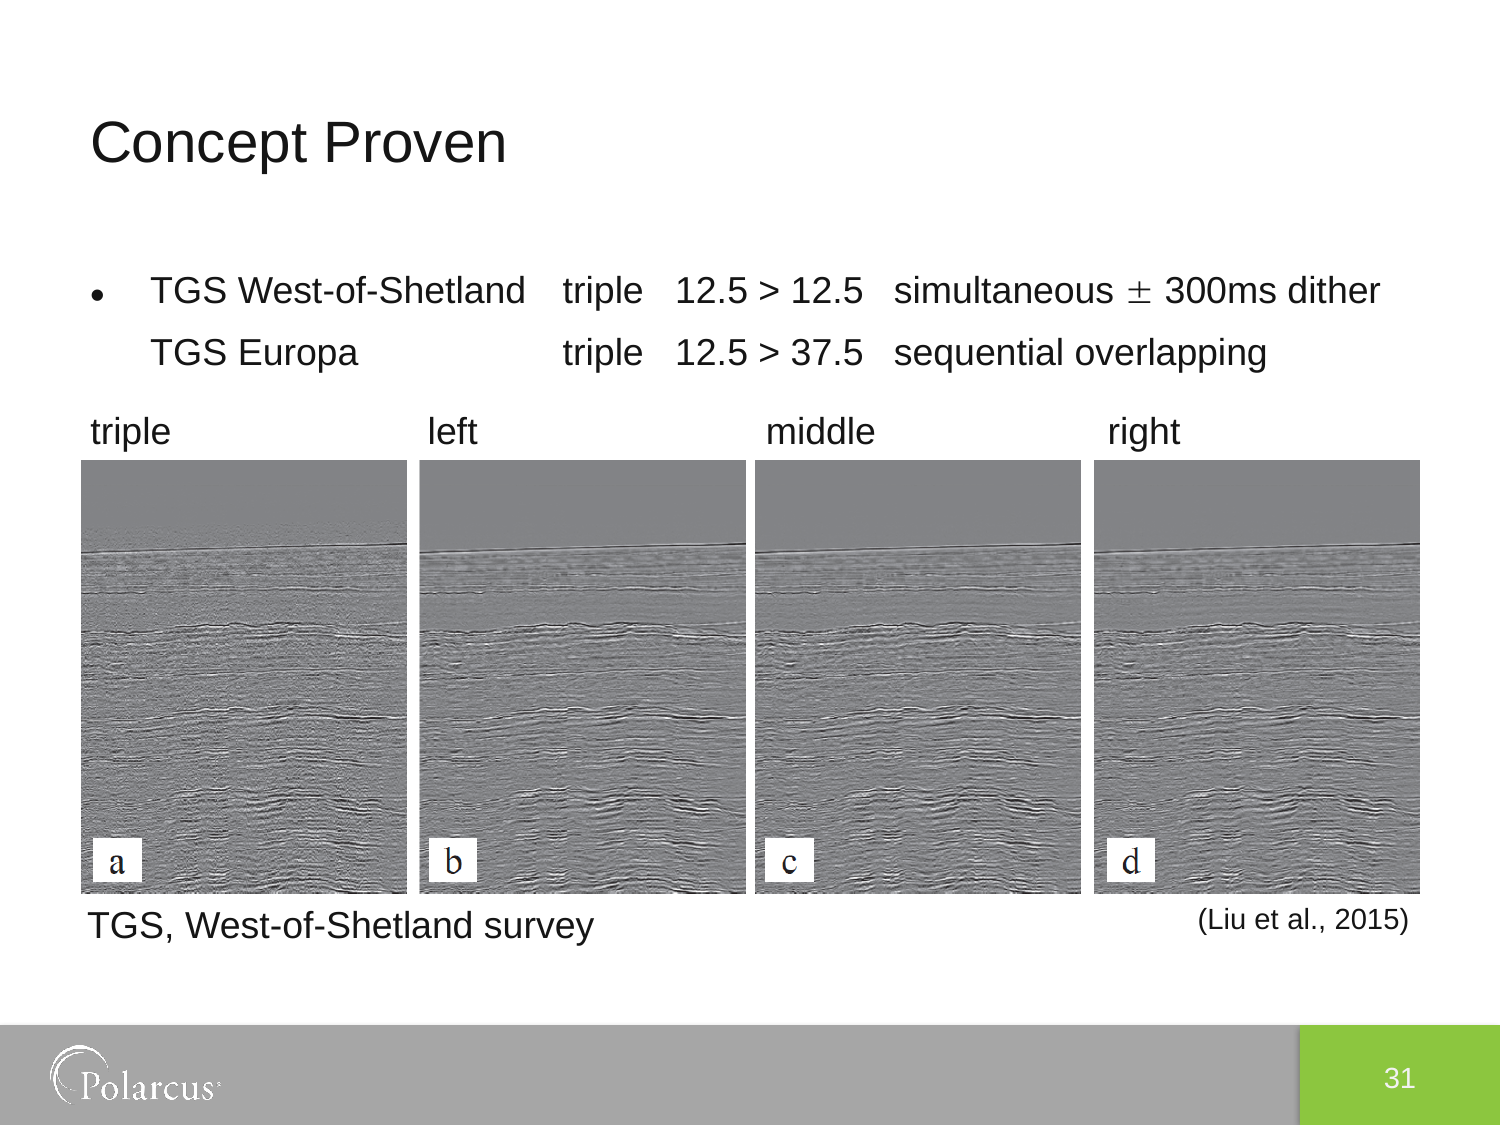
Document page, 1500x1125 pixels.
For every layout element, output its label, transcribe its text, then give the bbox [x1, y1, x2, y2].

text_box right [1092, 399, 1196, 460]
title Concept Proven [75, 45, 1425, 233]
text_box left [412, 399, 493, 460]
table_header simultaneous  300ms dither [880, 263, 1474, 323]
picture [75, 456, 1425, 899]
table_header TGS West-of-Shetland [136, 263, 547, 323]
text_box middle [751, 399, 891, 460]
table_header triple [549, 263, 659, 323]
table_cell TGS Europa [136, 324, 547, 384]
table_cell triple [549, 324, 659, 384]
text_box triple [75, 399, 187, 460]
table_cell sequential overlapping [880, 324, 1474, 384]
picture [50, 1045, 221, 1105]
table_header 12.5 > 12.5 [661, 263, 878, 323]
list [75, 899, 1425, 1005]
text_box (Liu et al., 2015) [1182, 893, 1425, 943]
text_box TGS, West-of-Shetland survey [72, 893, 610, 954]
table_cell 12.5 > 37.5 [661, 324, 878, 384]
list [75, 262, 1425, 456]
